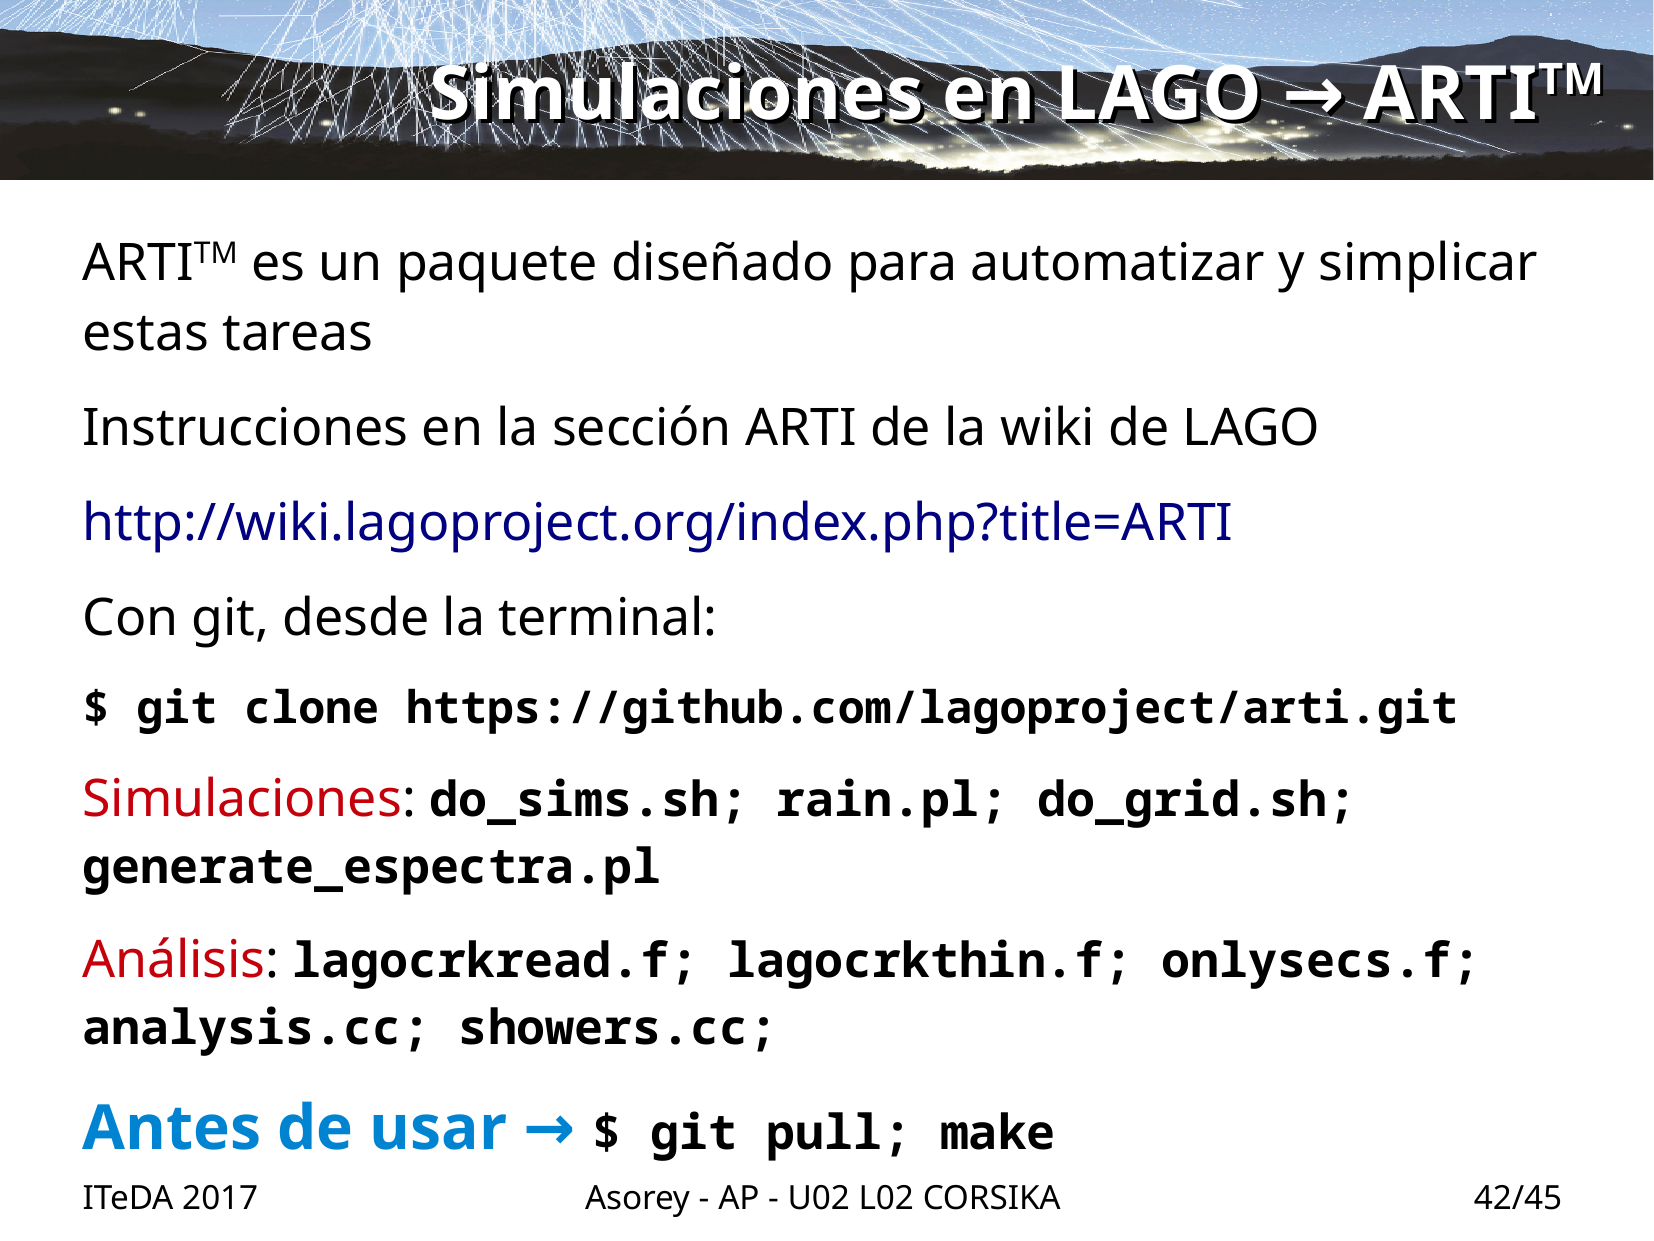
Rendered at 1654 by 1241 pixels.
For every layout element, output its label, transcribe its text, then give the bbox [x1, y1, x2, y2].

title Simulaciones en LAGO → ARTITM [45, 15, 1606, 166]
list ARTITM es un paquete diseñado para automatizar y simplicar estas tareas Instrucciones en la sección ARTI de la wiki de LAGO http://wiki.lagoproject.org/index.php?title=ARTI Con git, desde la terminal: $ git clone https://github.com/lagoproject/arti.git Simulaciones: do_sims.sh; rain.pl; do_grid.sh; generate_espectra.pl Análisis: lagocrkread.f; lagocrkthin.f; onlysecs.f; analysis.cc; showers.cc; Antes de usar → $ git pull; make [82, 225, 1568, 1172]
picture [0, 0, 1654, 180]
